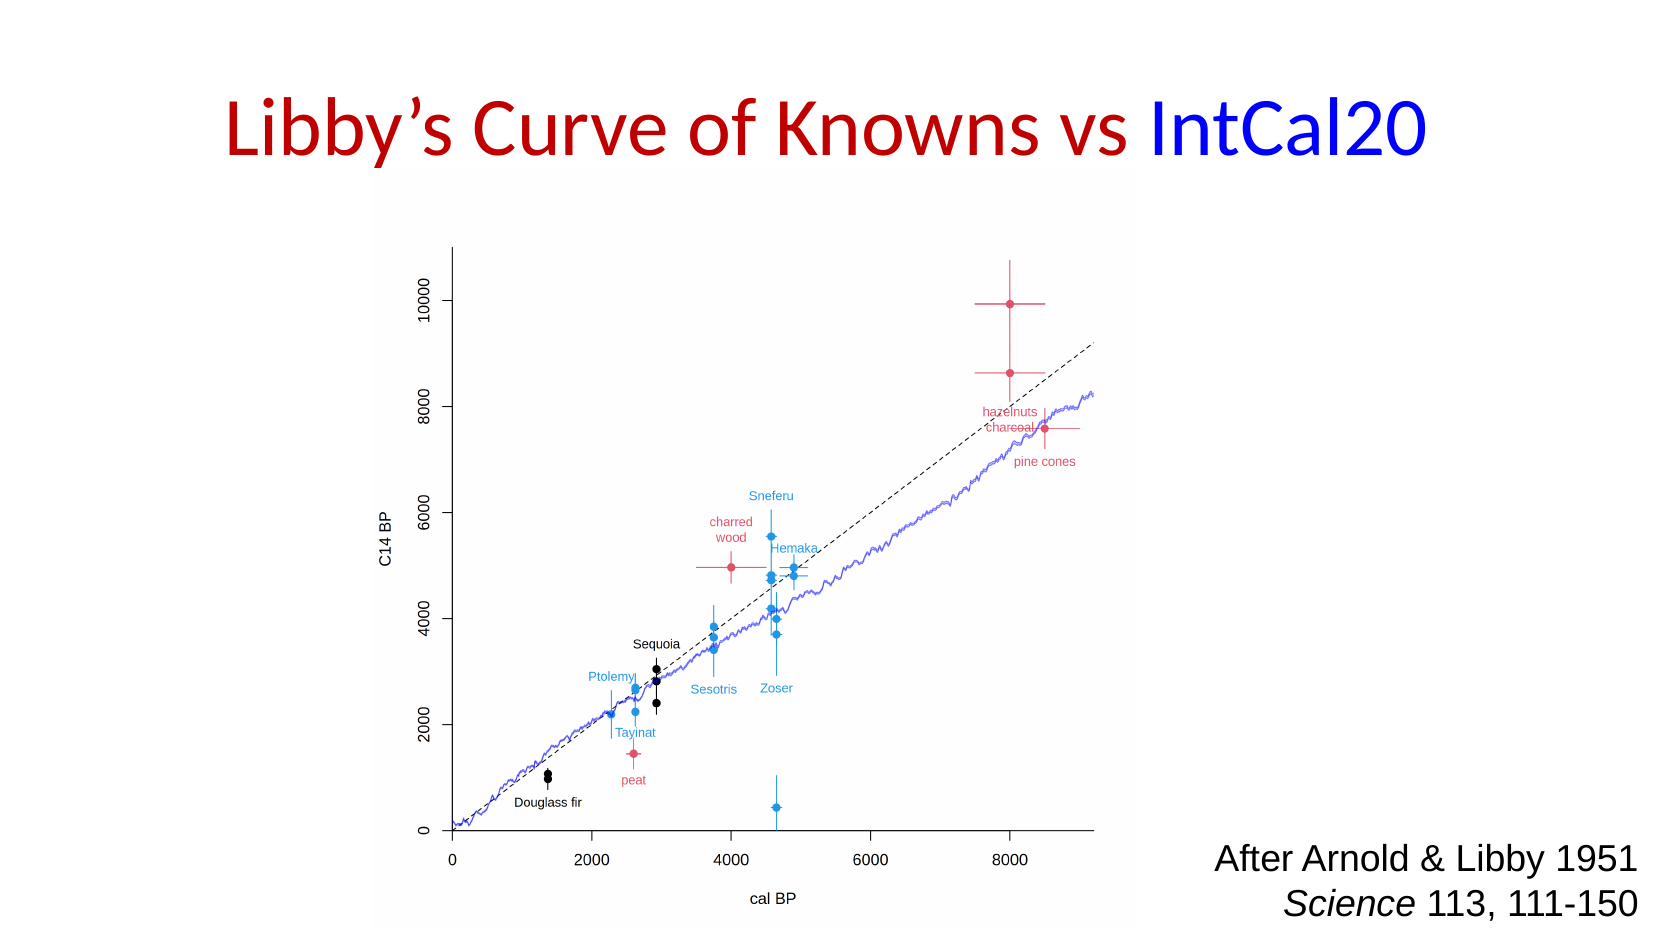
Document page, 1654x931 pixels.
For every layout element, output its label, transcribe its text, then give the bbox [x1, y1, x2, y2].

text_box Libby’s Curve of Knowns vs IntCal20 [123, 45, 1530, 200]
picture [373, 168, 1134, 929]
text_box After Arnold & Libby 1951 Science 113, 111-150 [1092, 826, 1654, 926]
